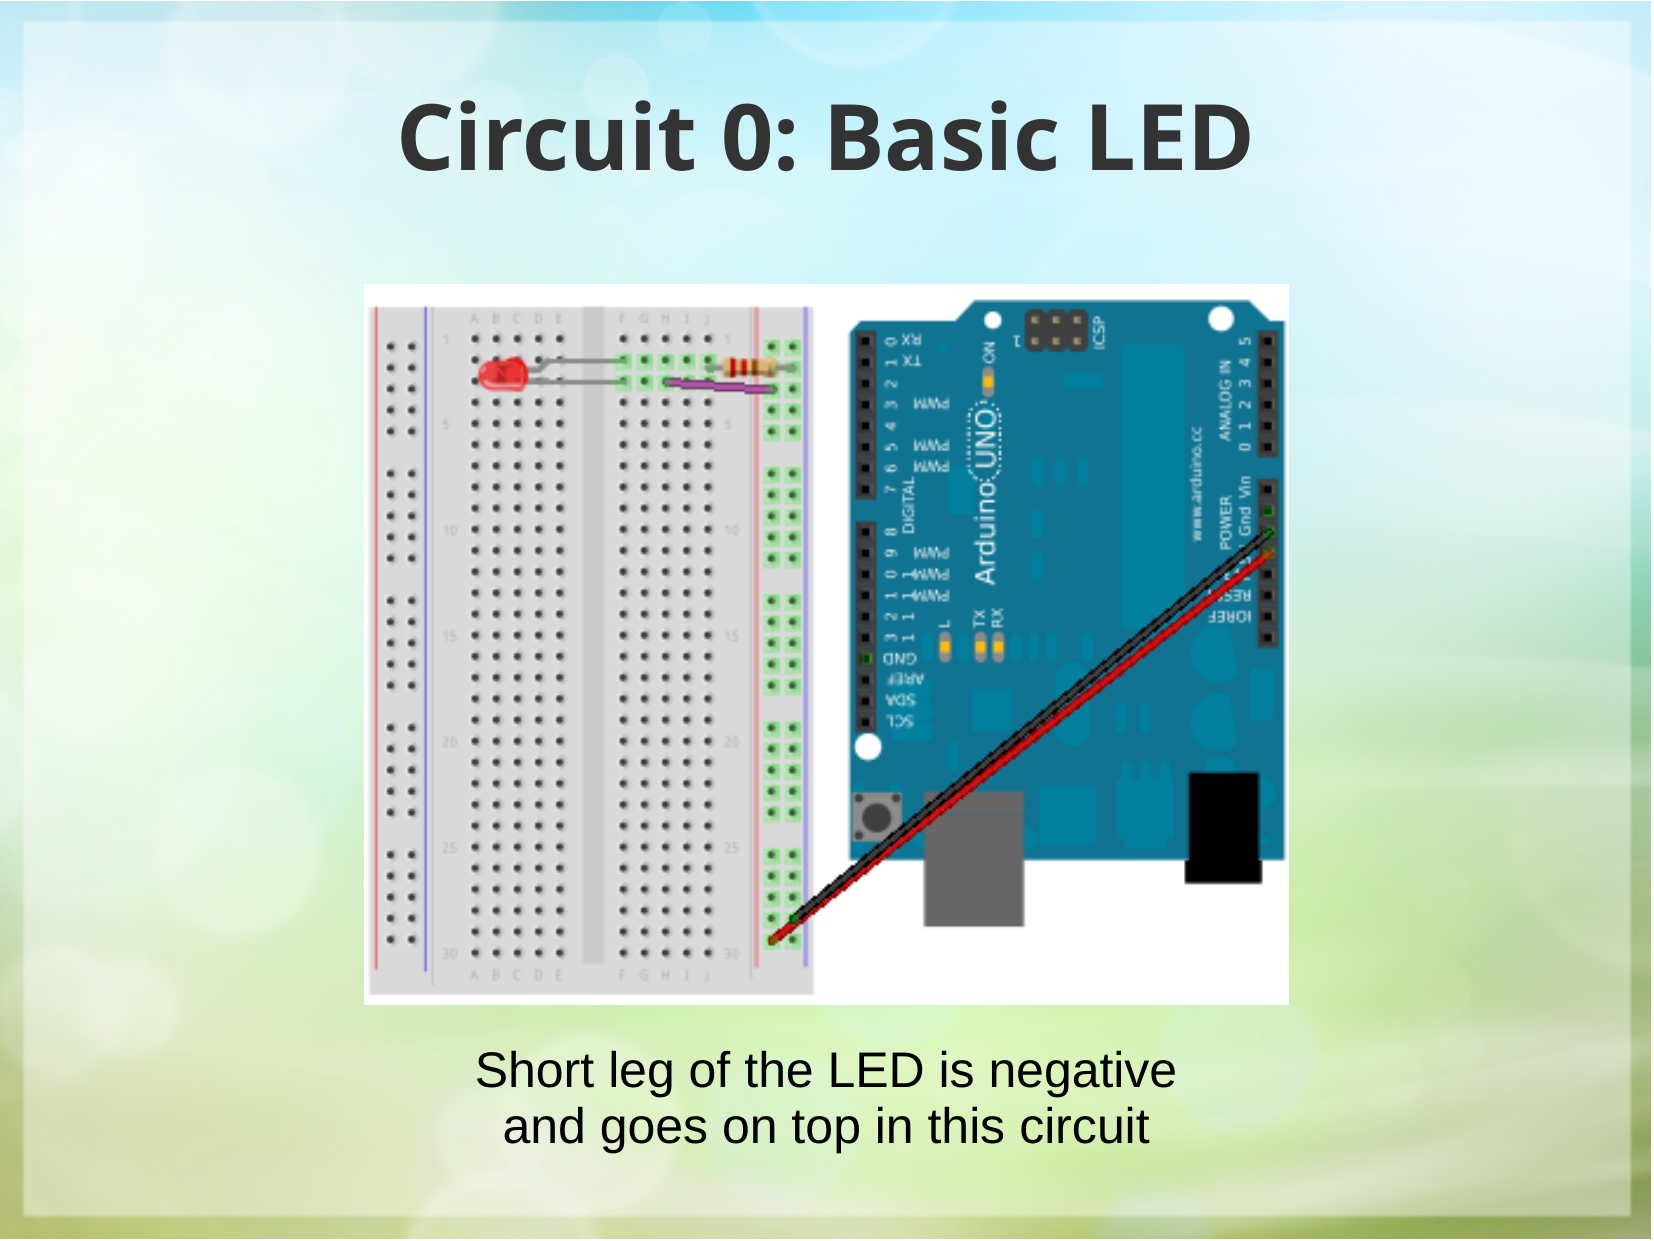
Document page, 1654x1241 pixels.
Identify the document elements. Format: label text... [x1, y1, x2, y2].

text_box Short leg of the LED is negative and goes on top in this circuit [428, 1035, 1224, 1162]
title Circuit 0: Basic LED [82, 60, 1571, 211]
picture [0, 1, 1651, 1239]
